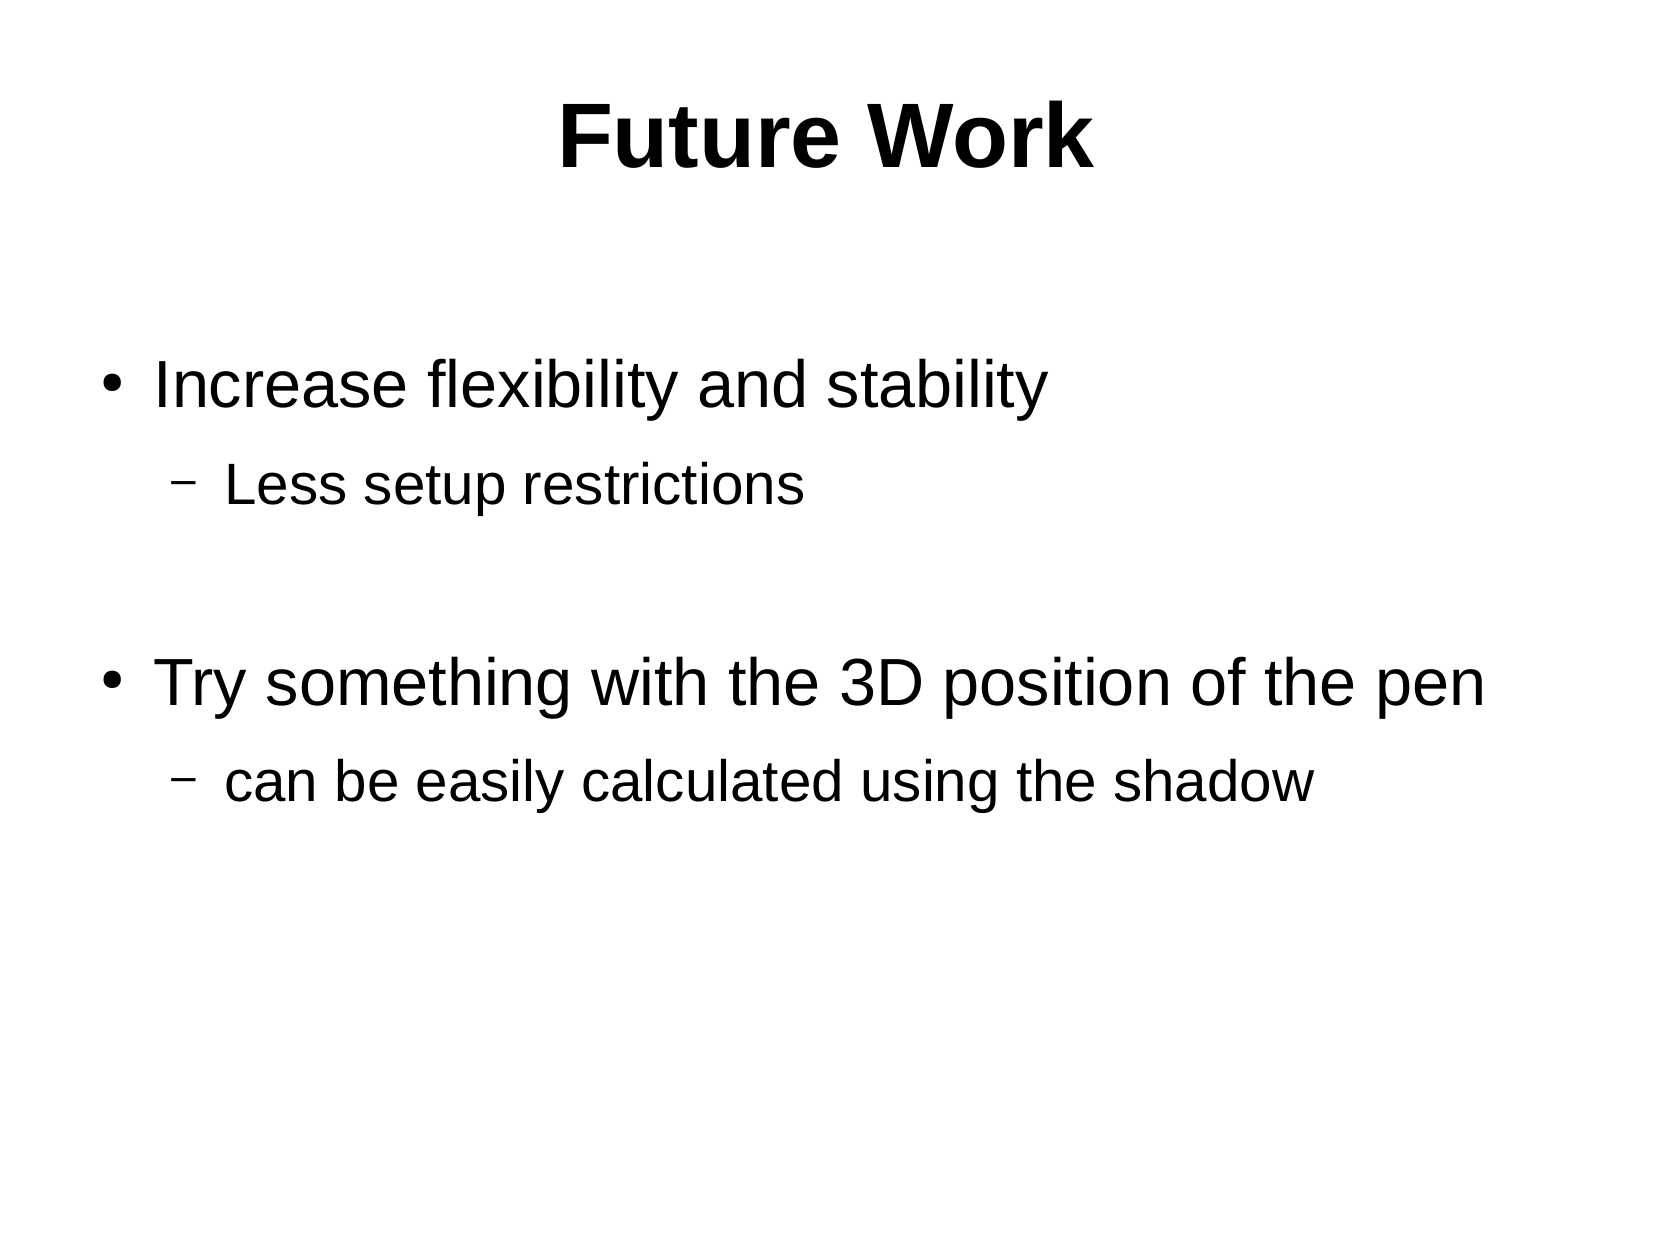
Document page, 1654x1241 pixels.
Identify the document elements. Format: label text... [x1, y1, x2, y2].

title Future Work [82, 31, 1571, 239]
list Increase flexibility and stability Less setup restrictions Try something with the 3D position of the pen can be easily calculated using the shadow [82, 243, 1538, 1158]
